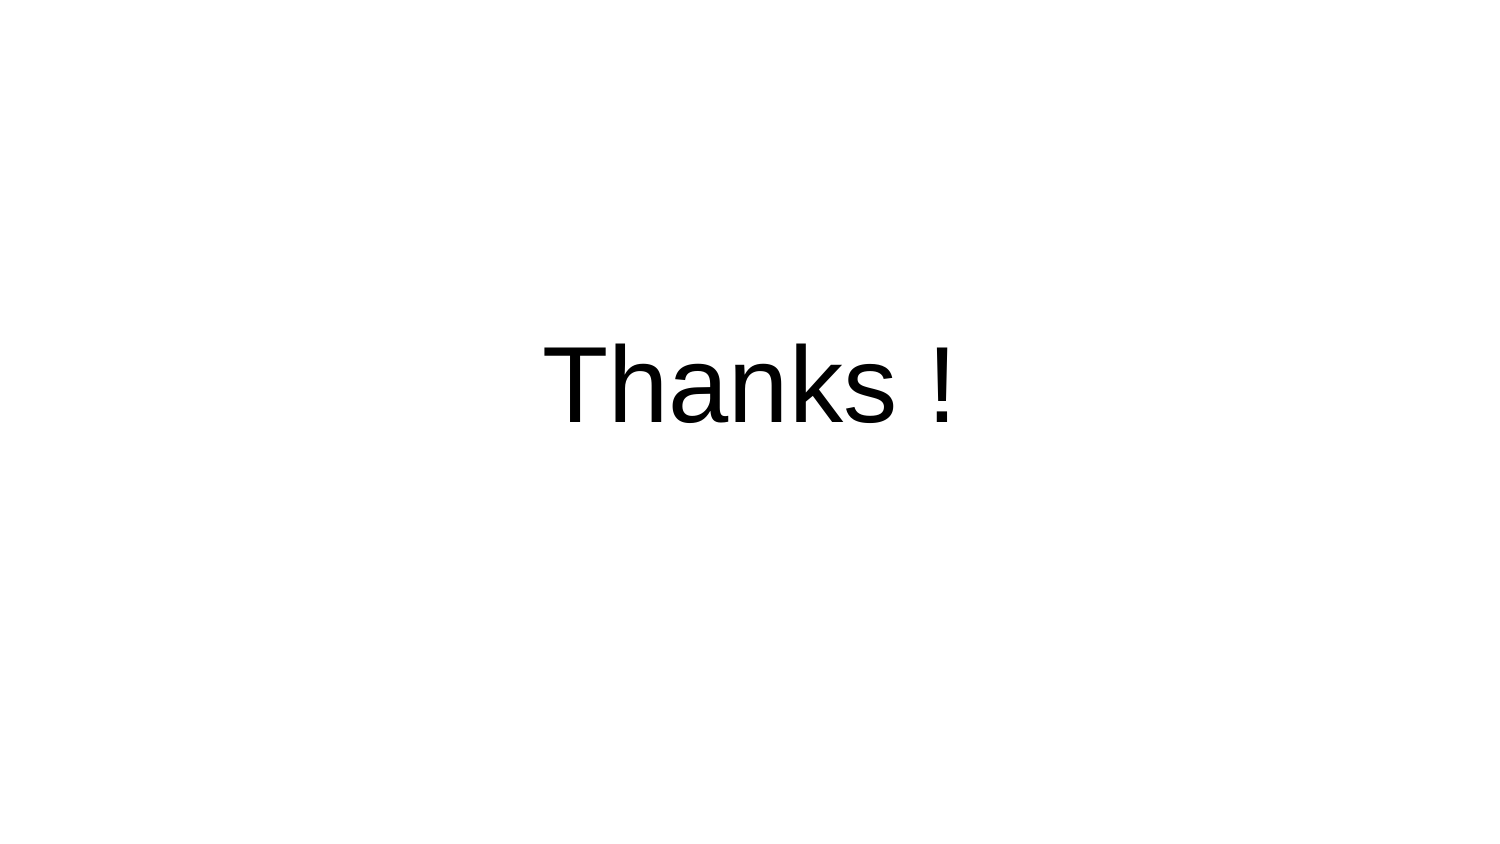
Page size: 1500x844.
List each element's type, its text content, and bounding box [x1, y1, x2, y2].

title Thanks ! [51, 122, 1449, 459]
